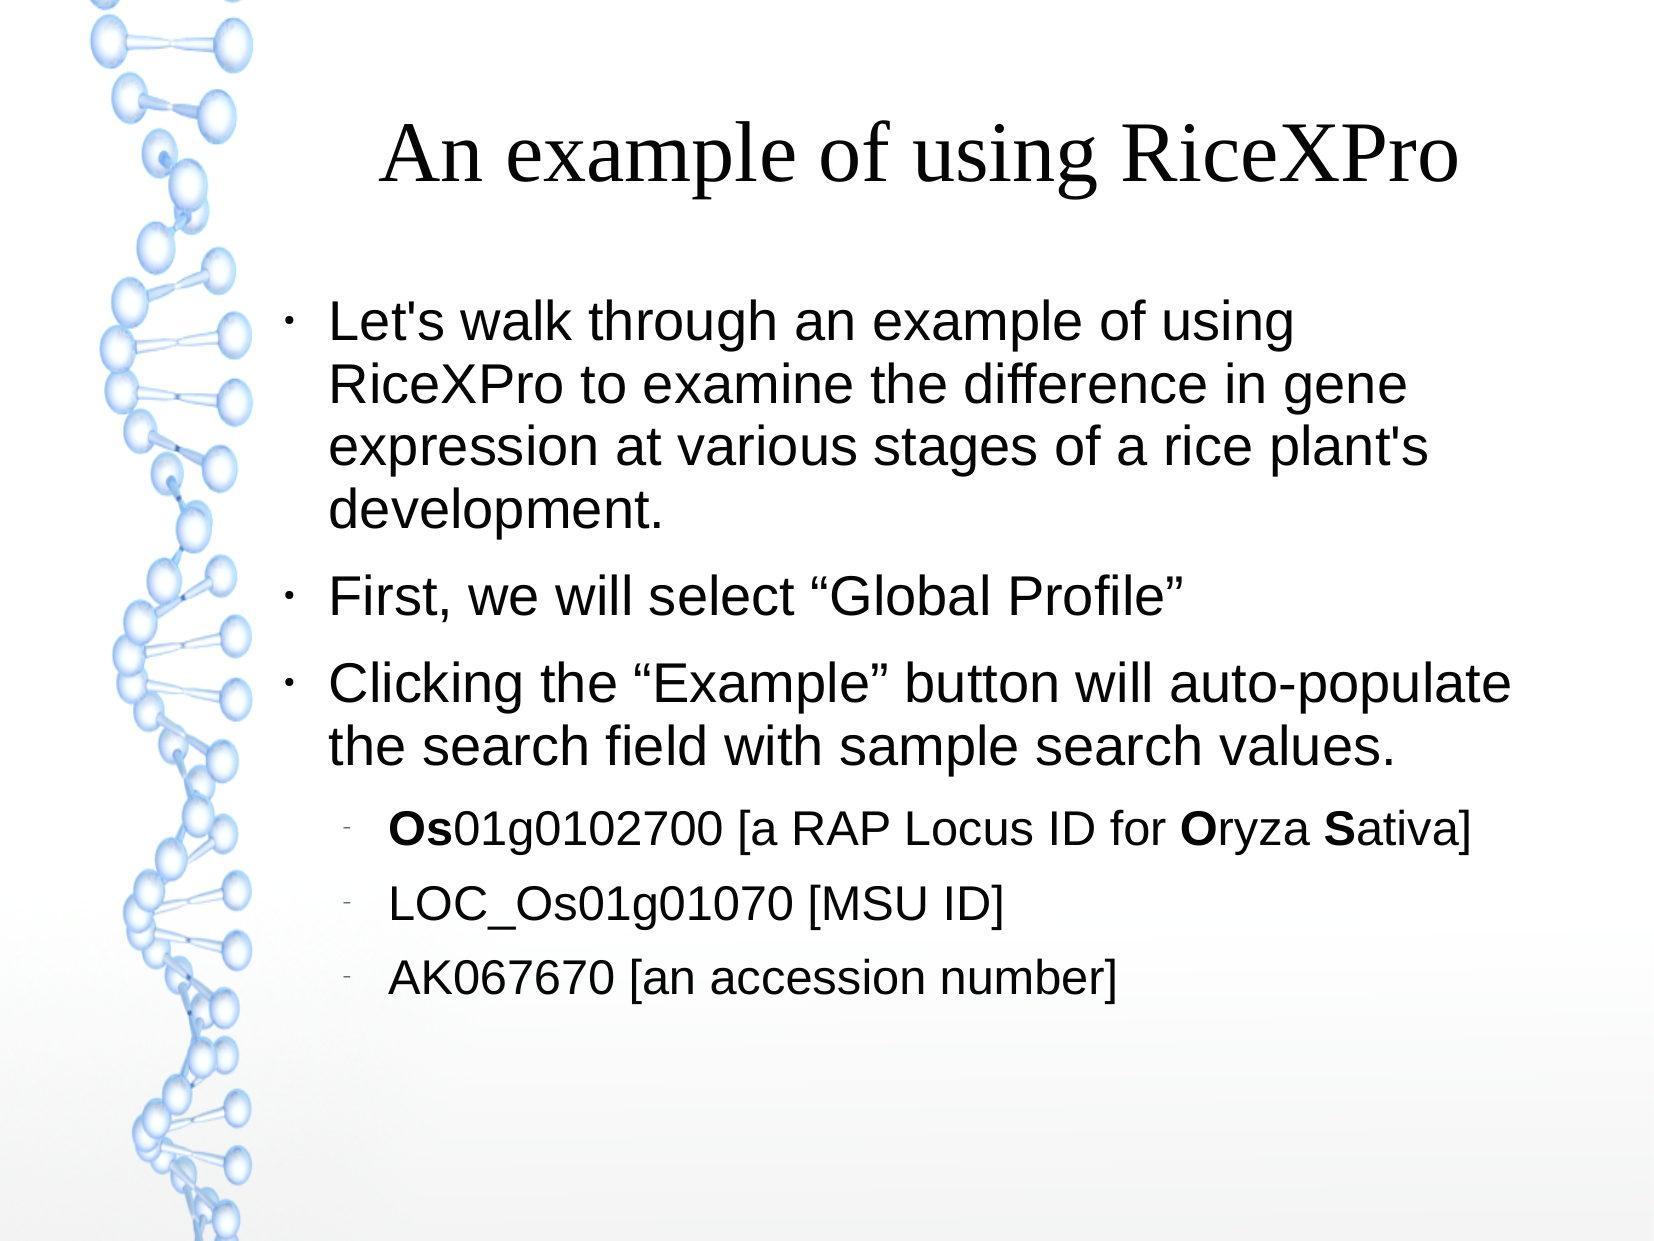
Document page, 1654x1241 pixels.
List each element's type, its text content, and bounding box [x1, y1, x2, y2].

picture [0, 0, 1654, 1241]
title An example of using RiceXPro [269, 49, 1571, 257]
list Let's walk through an example of using RiceXPro to examine the difference in gene expression at various stages of a rice plant's development. First, we will select “Global Profile” Clicking the “Example” button will auto-populate the search field with sample search values. Os01g0102700 [a RAP Locus ID for Oryza Sativa] LOC_Os01g01070 [MSU ID] AK067670 [an accession number] [269, 290, 1538, 1010]
